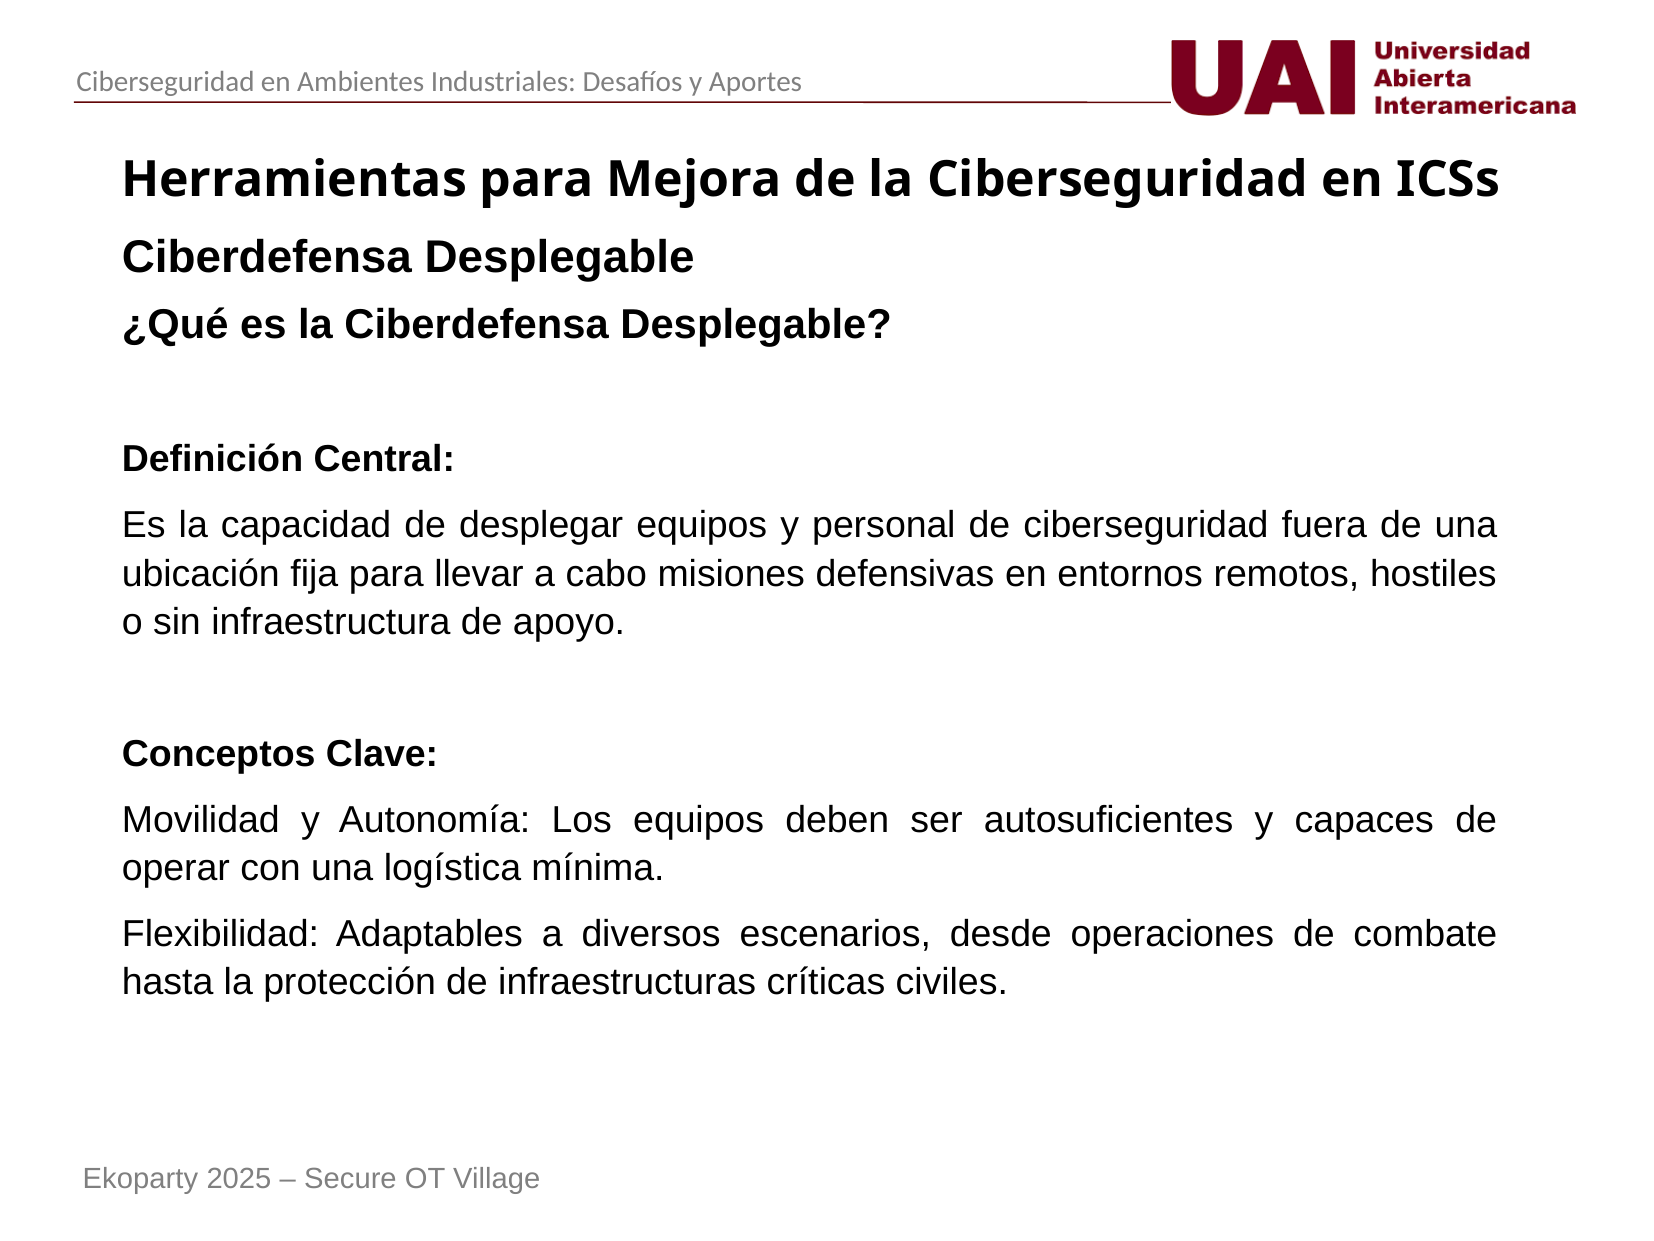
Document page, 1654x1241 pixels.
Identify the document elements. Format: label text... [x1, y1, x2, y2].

text_box Herramientas para Mejora de la Ciberseguridad en ICSs [106, 135, 1516, 219]
text_box Ciberdefensa Desplegable ¿Qué es la Ciberdefensa Desplegable? Definición Central: Es la capacidad de desplegar equipos y personal de ciberseguridad fuera de una ubicación fija para llevar a cabo misiones defensivas en entornos remotos, hostiles o sin infraestructura de apoyo. Conceptos Clave: Movilidad y Autonomía: Los equipos deben ser autosuficientes y capaces de operar con una logística mínima. Flexibilidad: Adaptables a diversos escenarios, desde operaciones de combate hasta la protección de infraestructuras críticas civiles. [107, 223, 1512, 1229]
picture [1171, 40, 1577, 116]
